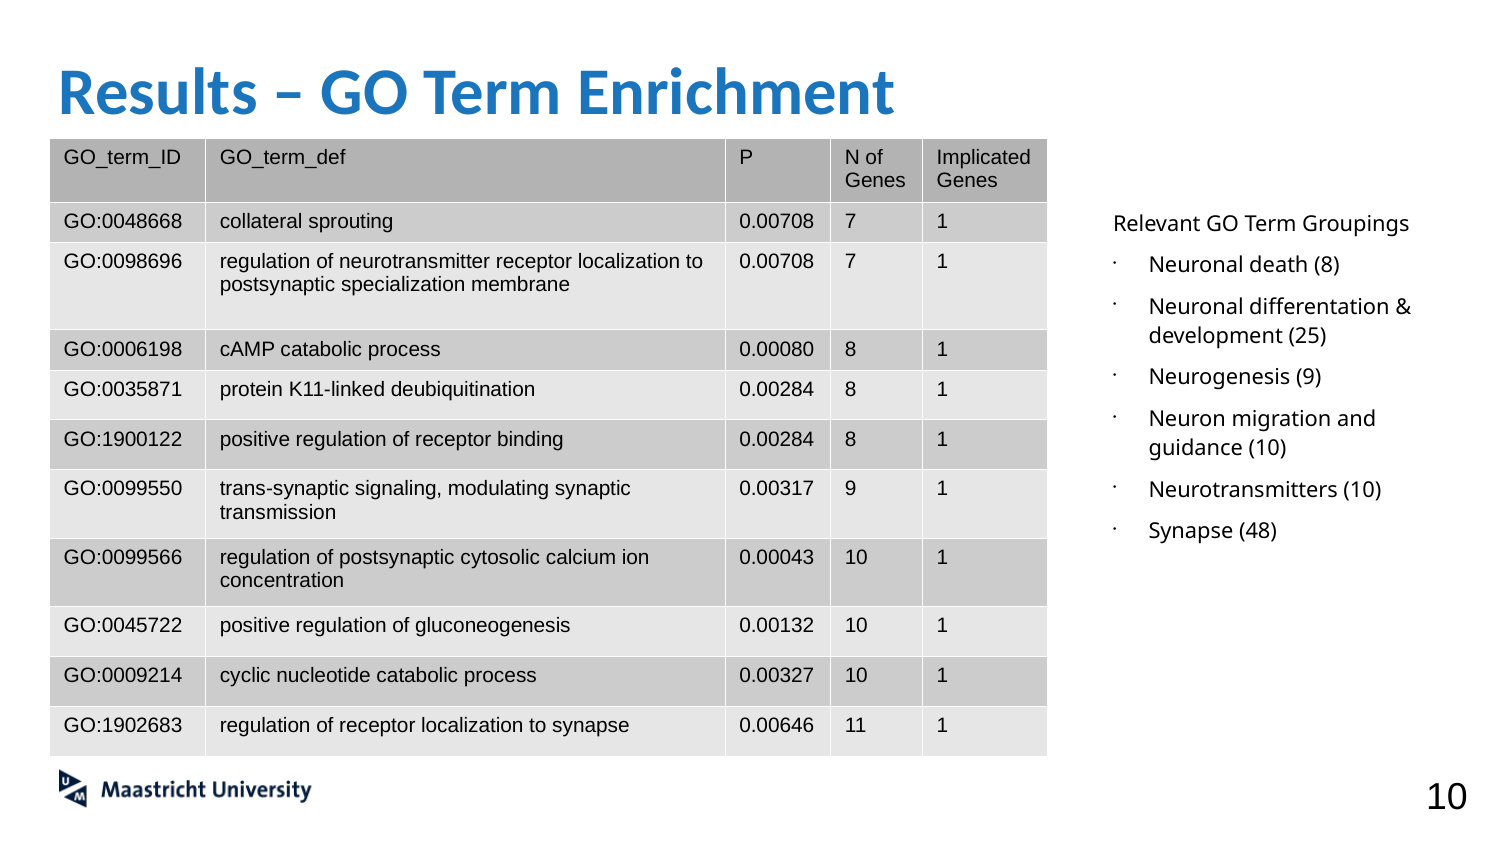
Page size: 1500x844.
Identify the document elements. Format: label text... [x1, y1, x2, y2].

table_cell cyclic nucleotide catabolic process [206, 657, 725, 706]
table_cell 7 [831, 203, 922, 242]
table_cell 0.00317 [726, 470, 830, 538]
table_header P [726, 139, 830, 202]
table_header GO_term_def [206, 139, 725, 202]
text_box Relevant GO Term Groupings Neuronal death (8) Neuronal differentation & development (25) Neurogenesis (9) Neuron migration and guidance (10) Neurotransmitters (10) Synapse (48) [1098, 200, 1453, 517]
table_cell 1 [923, 330, 1047, 370]
table_cell 0.00080 [726, 330, 830, 370]
table_cell 1 [923, 243, 1047, 329]
table_cell 1 [923, 420, 1047, 469]
table_cell 0.00043 [726, 539, 830, 606]
table_cell GO:0099550 [50, 470, 205, 538]
table_cell positive regulation of gluconeogenesis [206, 607, 725, 656]
table_cell trans-synaptic signaling, modulating synaptic transmission [206, 470, 725, 538]
table_cell regulation of postsynaptic cytosolic calcium ion concentration [206, 539, 725, 606]
table_header Implicated Genes [923, 139, 1047, 202]
table_cell 0.00646 [726, 707, 830, 756]
table_header N of Genes [831, 139, 922, 202]
table_cell cAMP catabolic process [206, 330, 725, 370]
table_cell 1 [923, 470, 1047, 538]
table_cell 1 [923, 607, 1047, 656]
table_cell GO:0045722 [50, 607, 205, 656]
table_cell 8 [831, 371, 922, 419]
table_cell 11 [831, 707, 922, 756]
table_cell 0.00284 [726, 420, 830, 469]
table_cell 9 [831, 470, 922, 538]
table_cell 0.00132 [726, 607, 830, 656]
table_cell 10 [831, 539, 922, 606]
table_cell GO:0035871 [50, 371, 205, 419]
table_cell 8 [831, 420, 922, 469]
table_cell regulation of neurotransmitter receptor localization to postsynaptic specialization membrane [206, 243, 725, 329]
table_cell positive regulation of receptor binding [206, 420, 725, 469]
table_cell GO:0009214 [50, 657, 205, 706]
table_cell 1 [923, 203, 1047, 242]
table_cell 0.00327 [726, 657, 830, 706]
table_cell GO:1900122 [50, 420, 205, 469]
table_cell 1 [923, 539, 1047, 606]
table_header GO_term_ID [50, 139, 205, 202]
text_box <number> [1411, 767, 1500, 838]
table_cell GO:1902683 [50, 707, 205, 756]
table_cell 1 [923, 371, 1047, 419]
title Results – GO Term Enrichment [59, 50, 1425, 144]
table_cell GO:0098696 [50, 243, 205, 329]
table_cell GO:0006198 [50, 330, 205, 370]
table_cell 8 [831, 330, 922, 370]
table_cell 10 [831, 607, 922, 656]
table_cell 0.00708 [726, 203, 830, 242]
table_cell 1 [923, 707, 1047, 756]
table_cell collateral sprouting [206, 203, 725, 242]
table_cell GO:0048668 [50, 203, 205, 242]
table_cell 7 [831, 243, 922, 329]
table_cell GO:0099566 [50, 539, 205, 606]
table_cell 0.00284 [726, 371, 830, 419]
table_cell 1 [923, 657, 1047, 706]
table_cell 10 [831, 657, 922, 706]
table_cell 0.00708 [726, 243, 830, 329]
table_cell regulation of receptor localization to synapse [206, 707, 725, 756]
table_cell protein K11-linked deubiquitination [206, 371, 725, 419]
